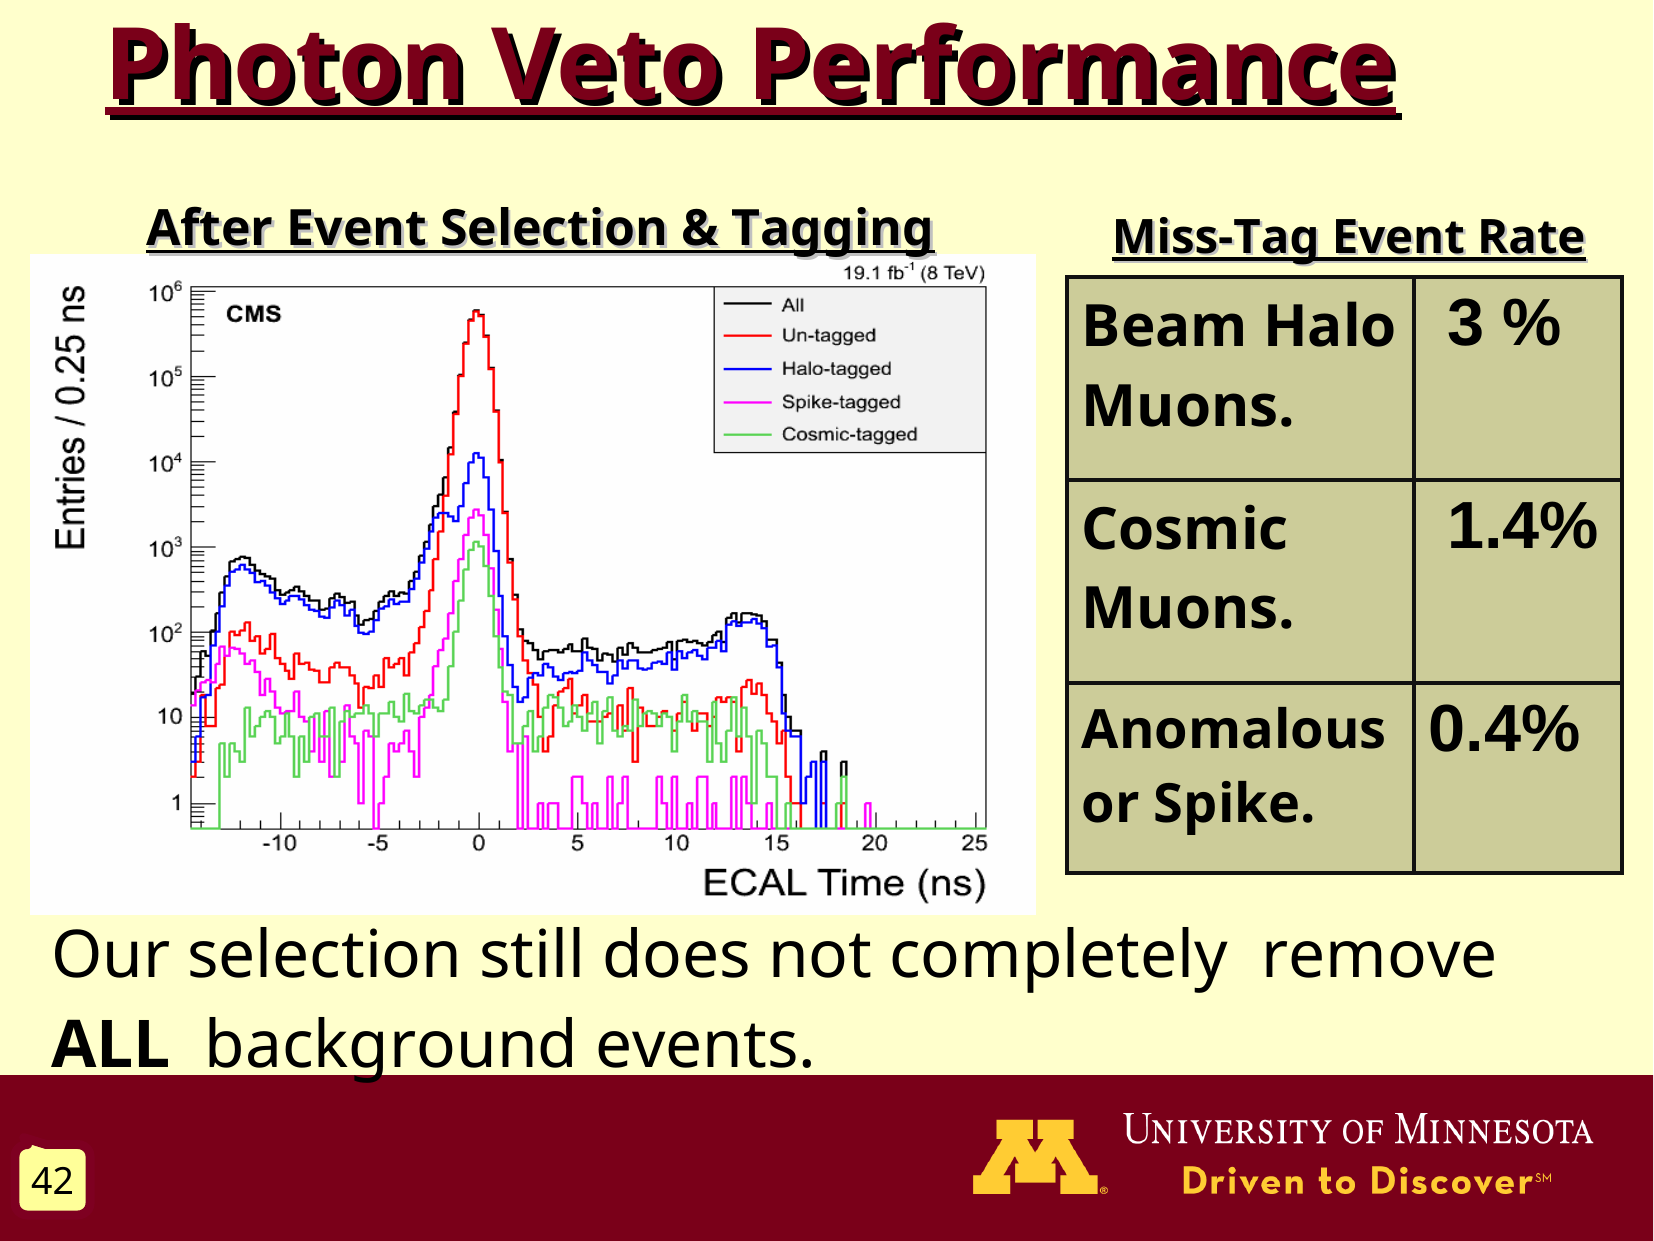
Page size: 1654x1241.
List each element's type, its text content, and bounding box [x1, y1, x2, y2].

list Our selection still does not completely remove ALL background events. [0, 900, 1636, 1096]
table_header 3 % [1511, 316, 1520, 323]
table_cell 0.4% [1416, 685, 1620, 871]
table_cell Cosmic Muons. [1069, 482, 1412, 681]
table_header 3 % [1544, 321, 1553, 340]
table_cell Anomalous or Spike. [1069, 685, 1412, 871]
list Miss-Tag Event Rate [1065, 195, 1621, 316]
title Photon Veto Performance [90, 0, 1621, 136]
picture [0, 1075, 1654, 1241]
table_header Beam Halo Muons. [1069, 316, 1412, 478]
picture [30, 254, 1036, 916]
list After Event Selection & Tagging [75, 184, 961, 271]
table_header 3 % [1416, 316, 1620, 478]
table_cell 1.4% [1416, 482, 1620, 681]
text_box 42 [15, 1137, 91, 1216]
